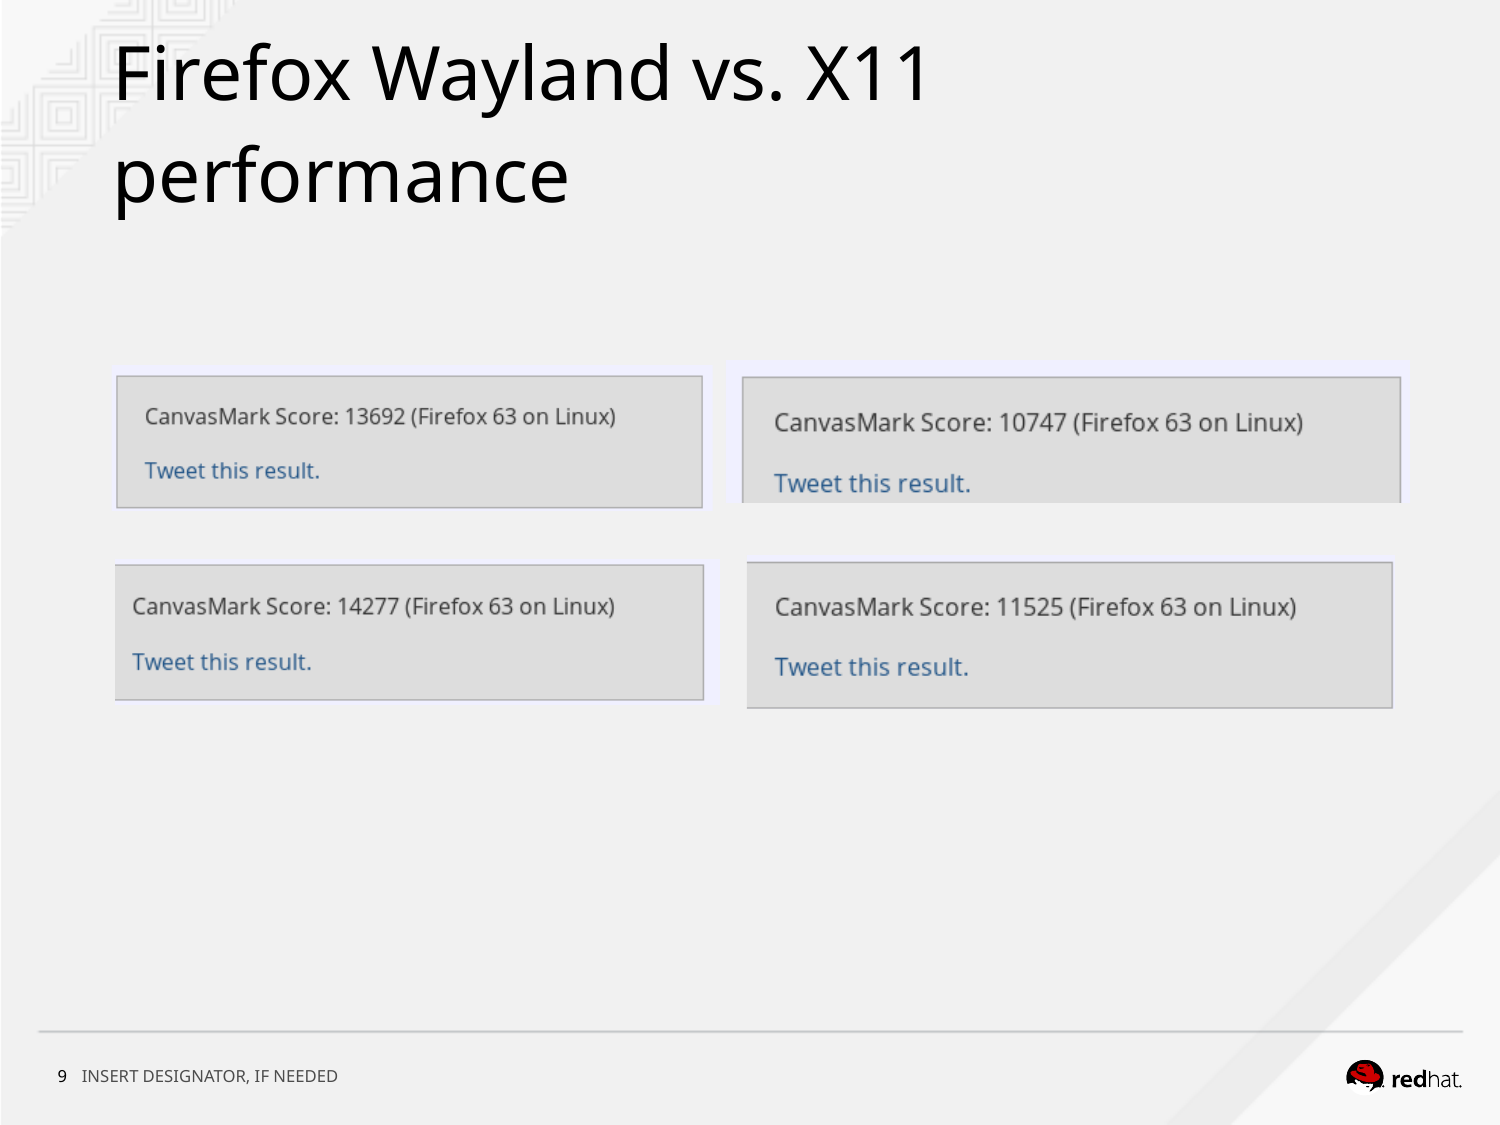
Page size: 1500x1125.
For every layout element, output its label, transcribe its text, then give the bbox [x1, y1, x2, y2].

picture [0, 0, 1500, 1125]
title Firefox Wayland vs. X11 performance [112, 0, 1388, 225]
